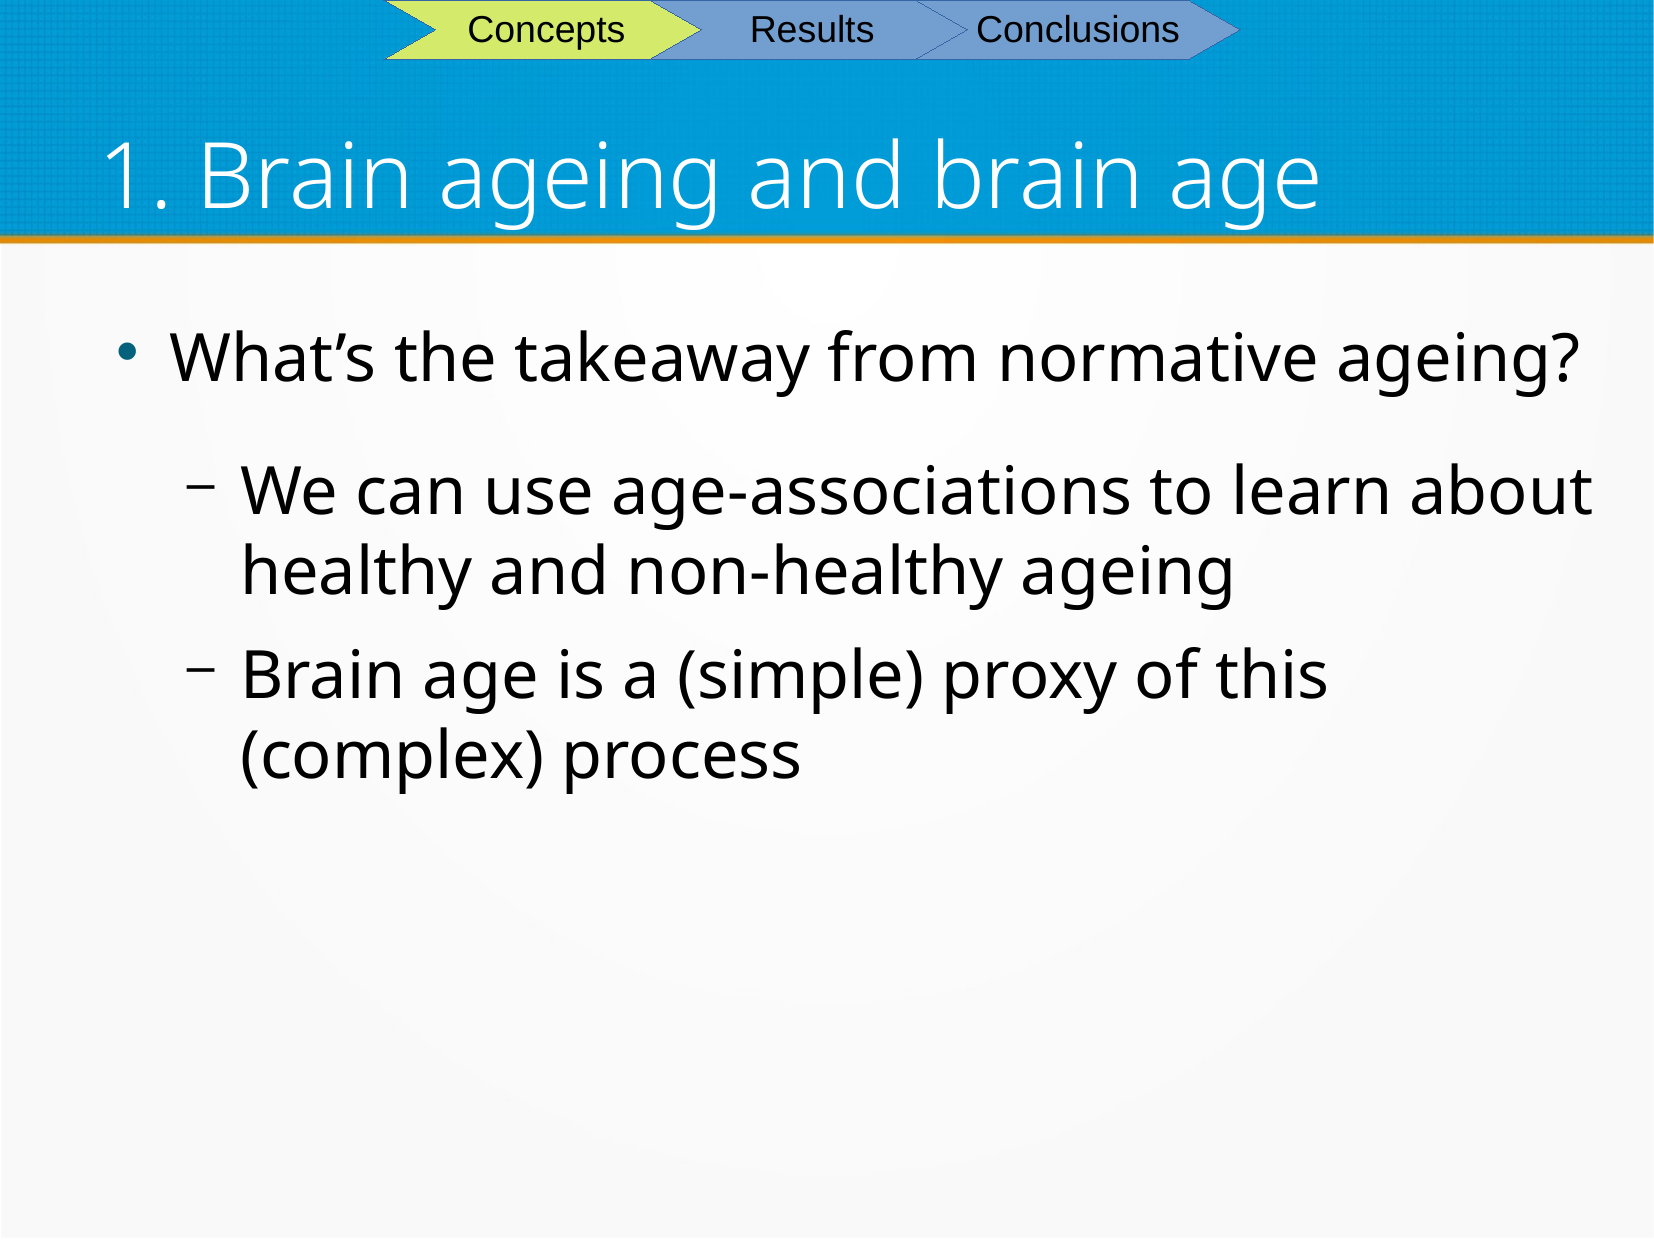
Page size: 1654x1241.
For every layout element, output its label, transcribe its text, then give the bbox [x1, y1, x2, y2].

text_box Conclusions [915, 0, 1241, 60]
text_box Results [649, 0, 966, 60]
picture [0, 233, 1654, 1241]
list What’s the takeaway from normative ageing? We can use age-associations to learn about healthy and non-healthy ageing Brain age is a (simple) proxy of this (complex) process [98, 315, 1625, 1211]
title 1. Brain ageing and brain age [98, 19, 1654, 227]
text_box Concepts [383, 0, 700, 60]
